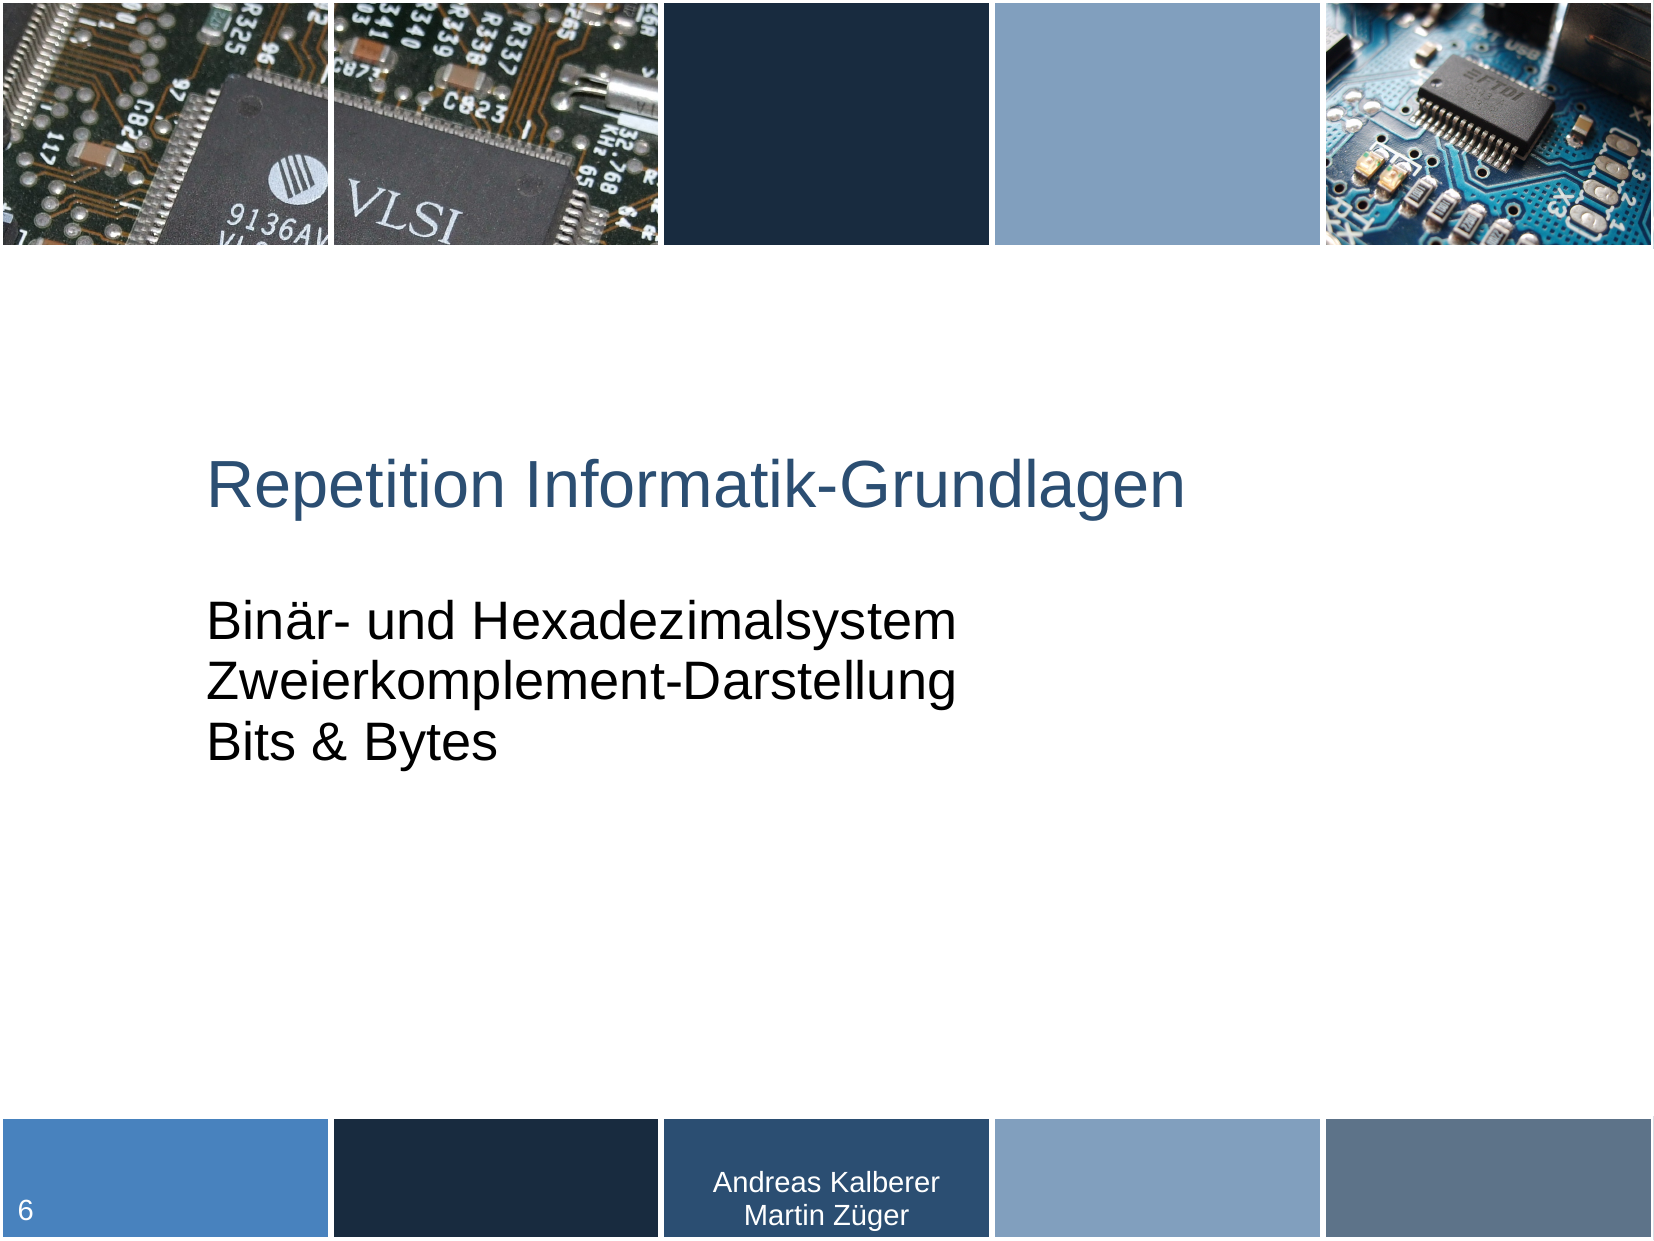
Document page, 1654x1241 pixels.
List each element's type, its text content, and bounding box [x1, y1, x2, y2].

picture [1326, 3, 1651, 245]
title Repetition Informatik-Grundlagen [206, 395, 1477, 573]
subtitle Binär- und Hexadezimalsystem Zweierkomplement-Darstellung Bits & Bytes [206, 590, 1477, 1241]
